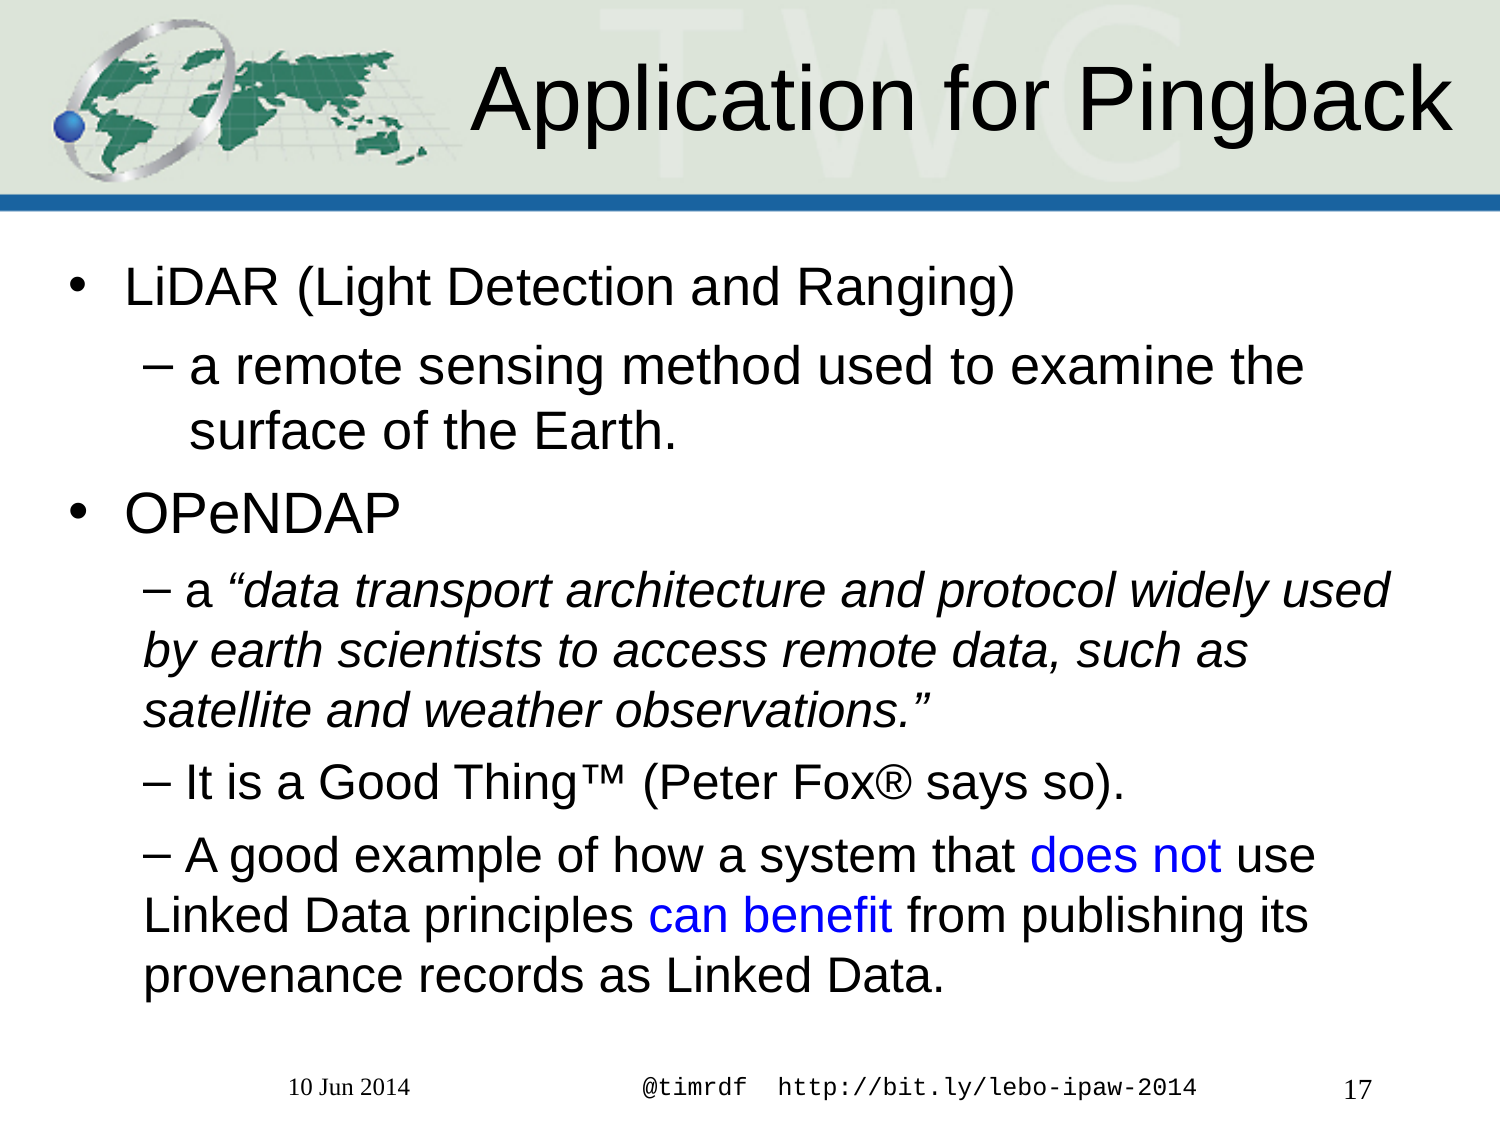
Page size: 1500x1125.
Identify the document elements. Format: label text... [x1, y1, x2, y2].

picture [0, 0, 1500, 212]
title Application for Pingback [424, 0, 1500, 188]
list LiDAR (Light Detection and Ranging) a remote sensing method used to examine the surface of the Earth. OPeNDAP a “data transport architecture and protocol widely used by earth scientists to access remote data, such as satellite and weather observations.” It is a Good Thing™ (Peter Fox® says so). A good example of how a system that does not use Linked Data principles can benefit from publishing its provenance records as Linked Data. [53, 243, 1424, 1000]
